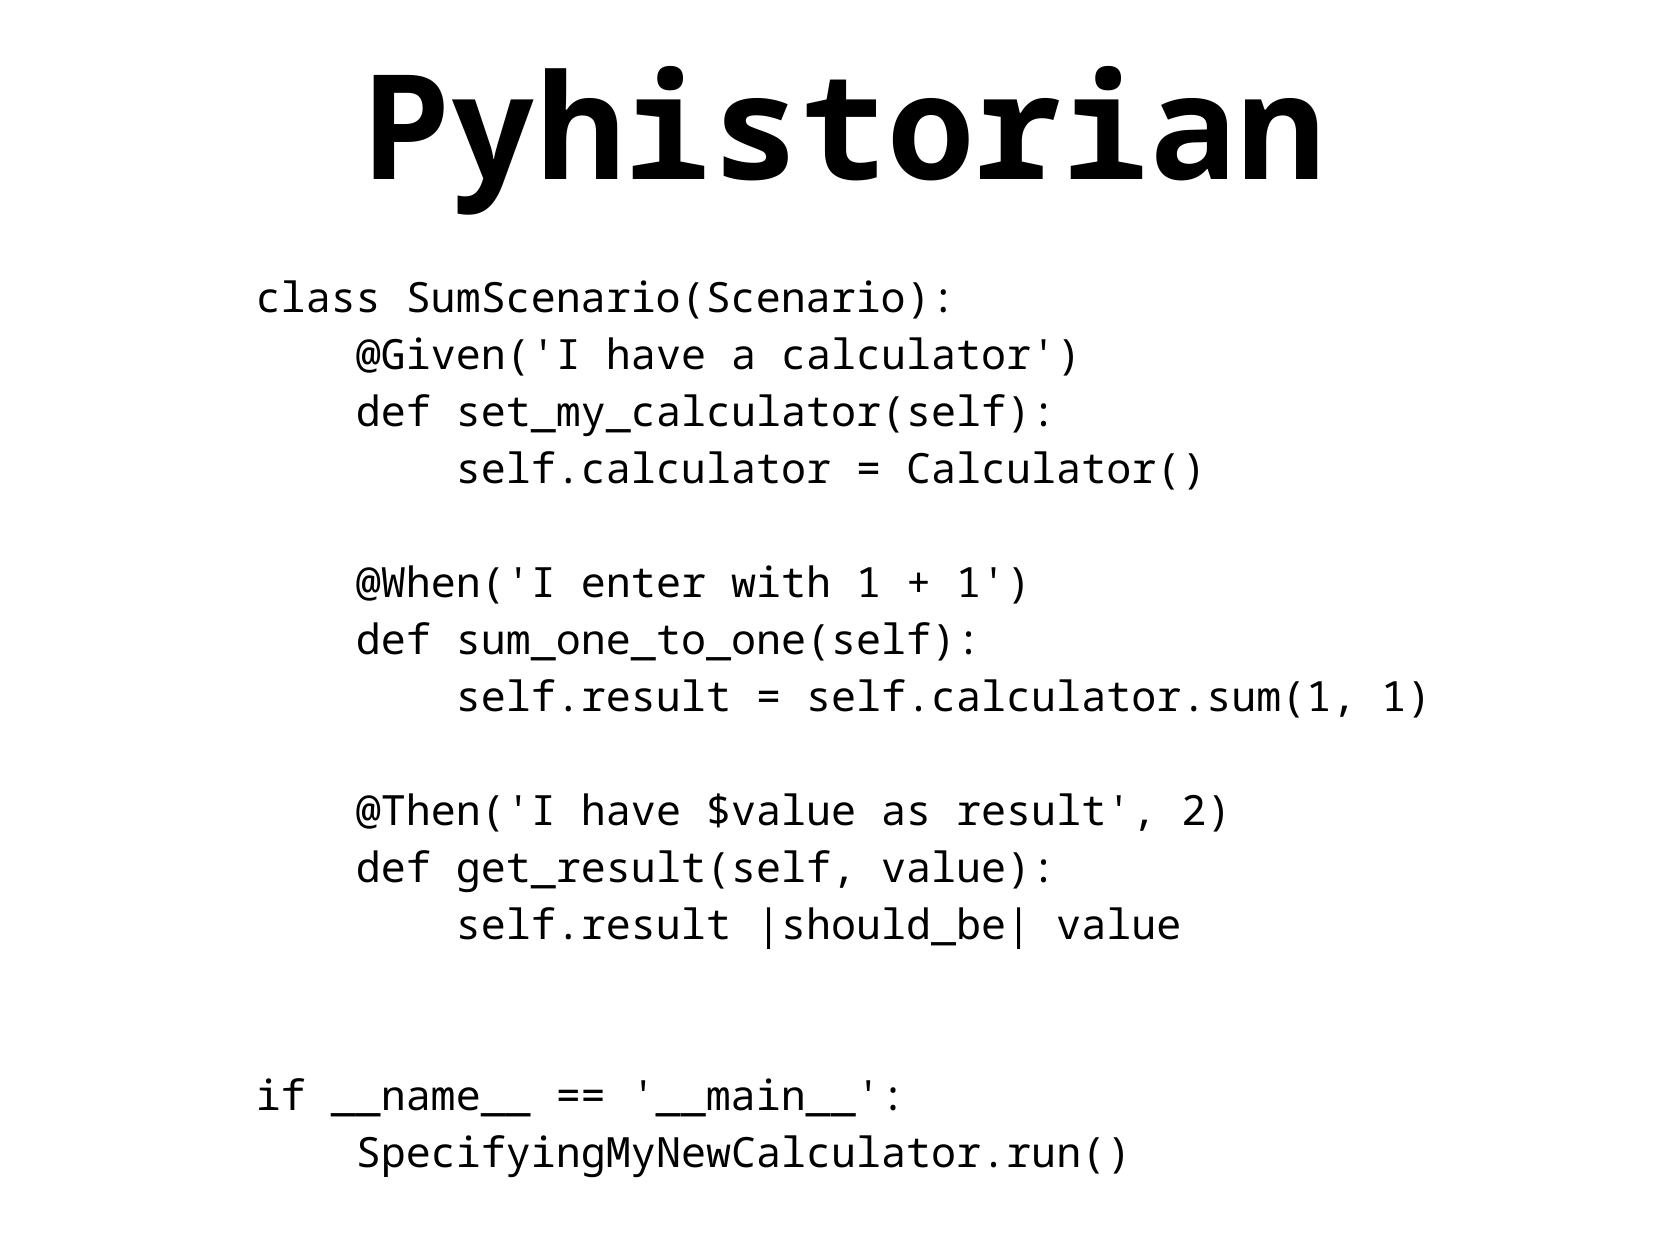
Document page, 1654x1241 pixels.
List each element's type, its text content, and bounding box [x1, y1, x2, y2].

text_box class SumScenario(Scenario): @Given('I have a calculator') def set_my_calculator(self): self.calculator = Calculator() @When('I enter with 1 + 1') def sum_one_to_one(self): self.result = self.calculator.sum(1, 1) @Then('I have $value as result', 2) def get_result(self, value): self.result |should_be| value if __name__ == '__main__': SpecifyingMyNewCalculator.run() [241, 260, 1594, 1101]
text_box Pyhistorian [299, 16, 1388, 204]
